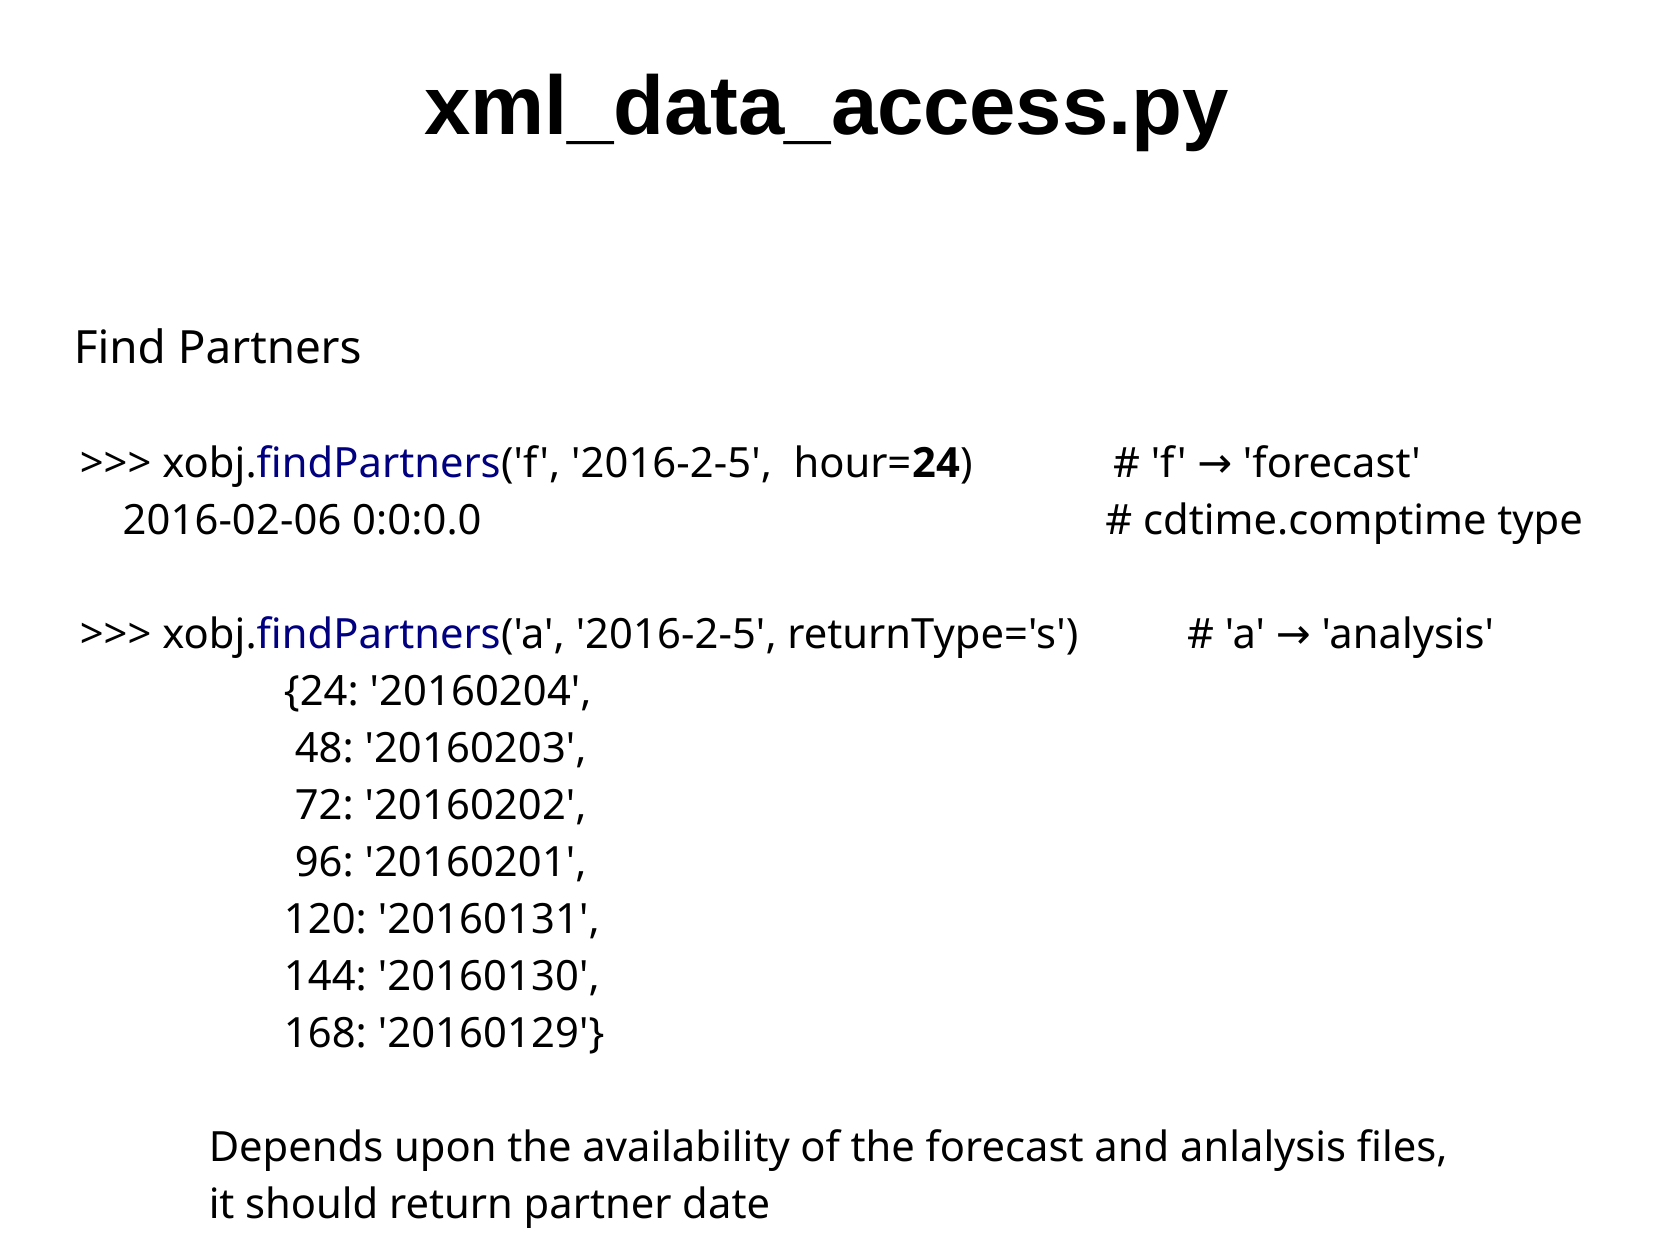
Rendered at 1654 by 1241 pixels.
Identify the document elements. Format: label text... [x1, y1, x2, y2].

title xml_data_access.py [82, 2, 1571, 210]
list Find Partners [59, 307, 1642, 756]
text_box >>> xobj.findPartners('f', '2016-2-5', hour=24) # 'f' → 'forecast' 2016-02-06 0:0:0.0 # cdtime.comptime type >>> xobj.findPartners('a', '2016-2-5', returnType='s') # 'a' → 'analysis' {24: '20160204', 48: '20160203', 72: '20160202', 96: '20160201', 120: '20160131', 144: '20160130', 168: '20160129'} Depends upon the availability of the forecast and anlalysis files, it should return partner date [64, 425, 1636, 1201]
